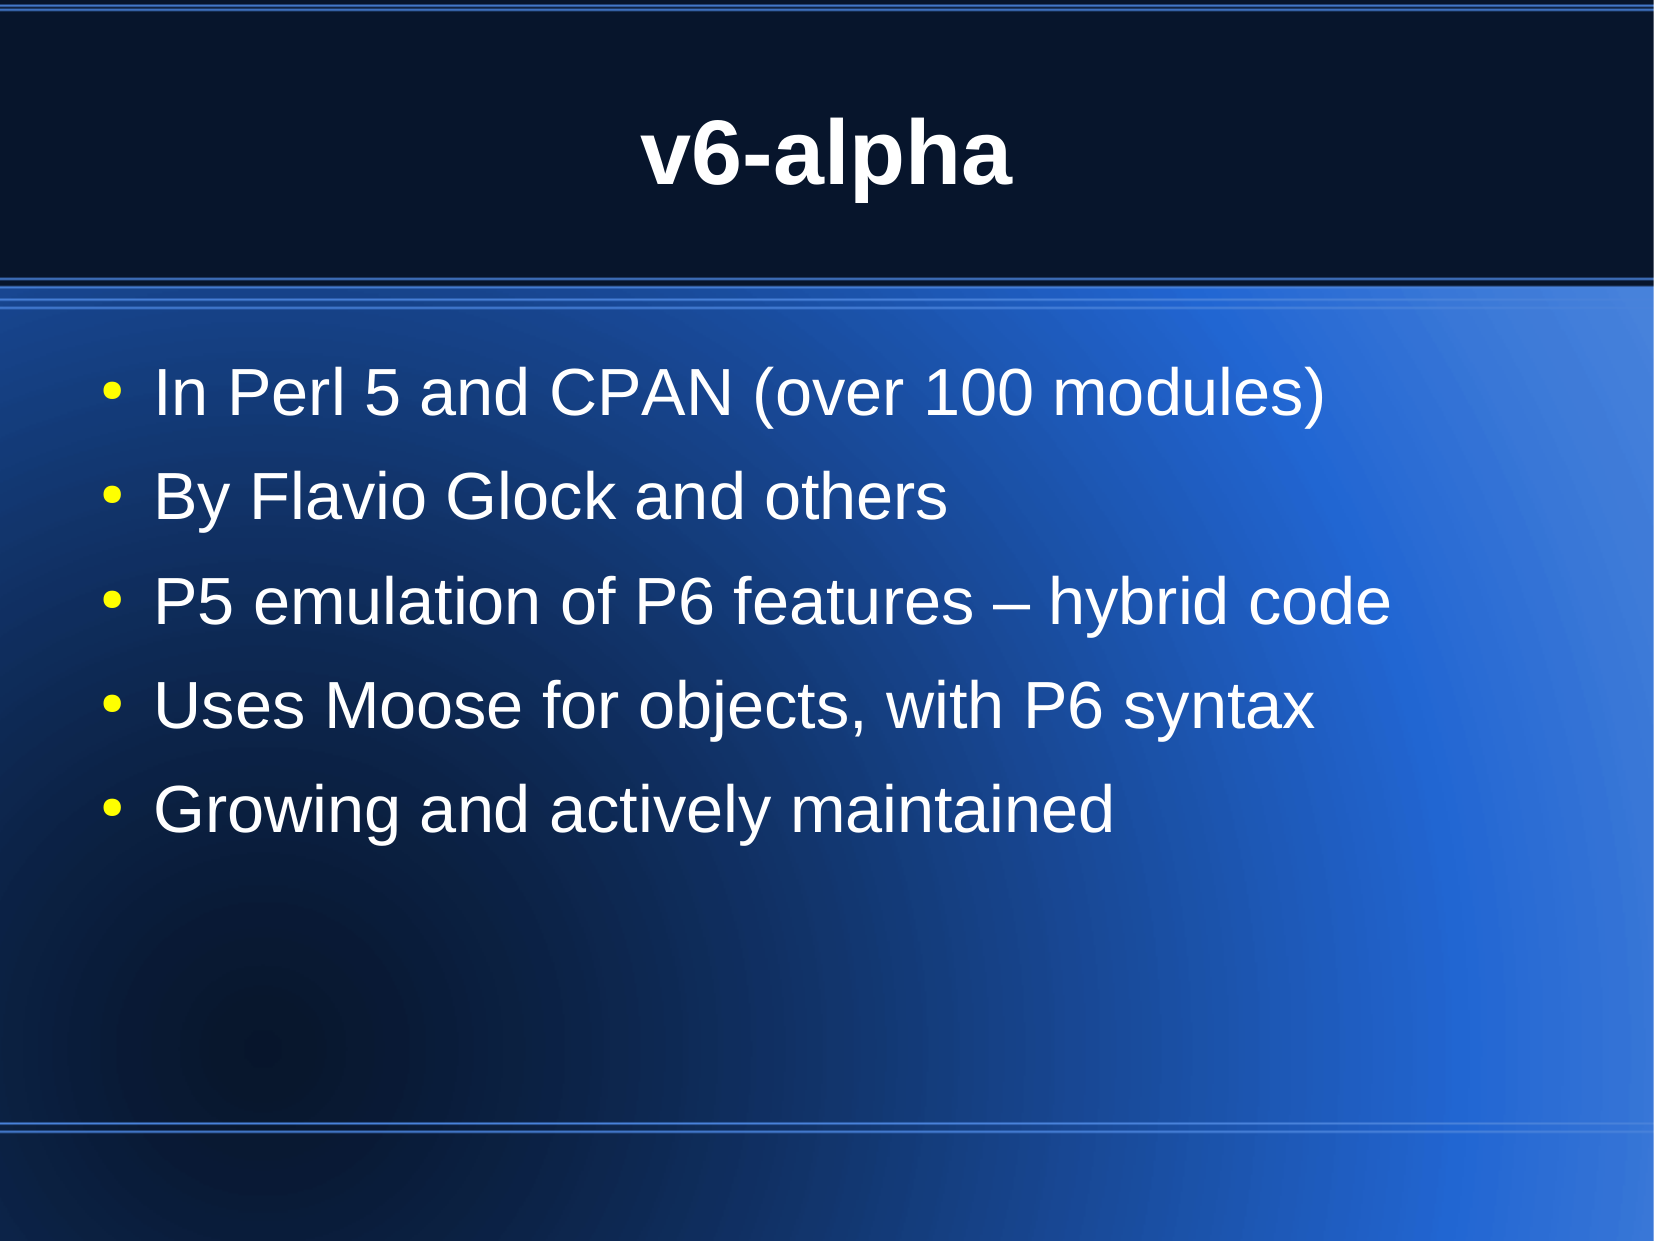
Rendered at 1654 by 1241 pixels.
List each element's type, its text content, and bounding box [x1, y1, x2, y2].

title v6-alpha [82, 56, 1571, 250]
picture [0, 0, 1654, 1241]
list In Perl 5 and CPAN (over 100 modules) By Flavio Glock and others P5 emulation of P6 features – hybrid code Uses Moose for objects, with P6 syntax Growing and actively maintained [82, 355, 1571, 1159]
